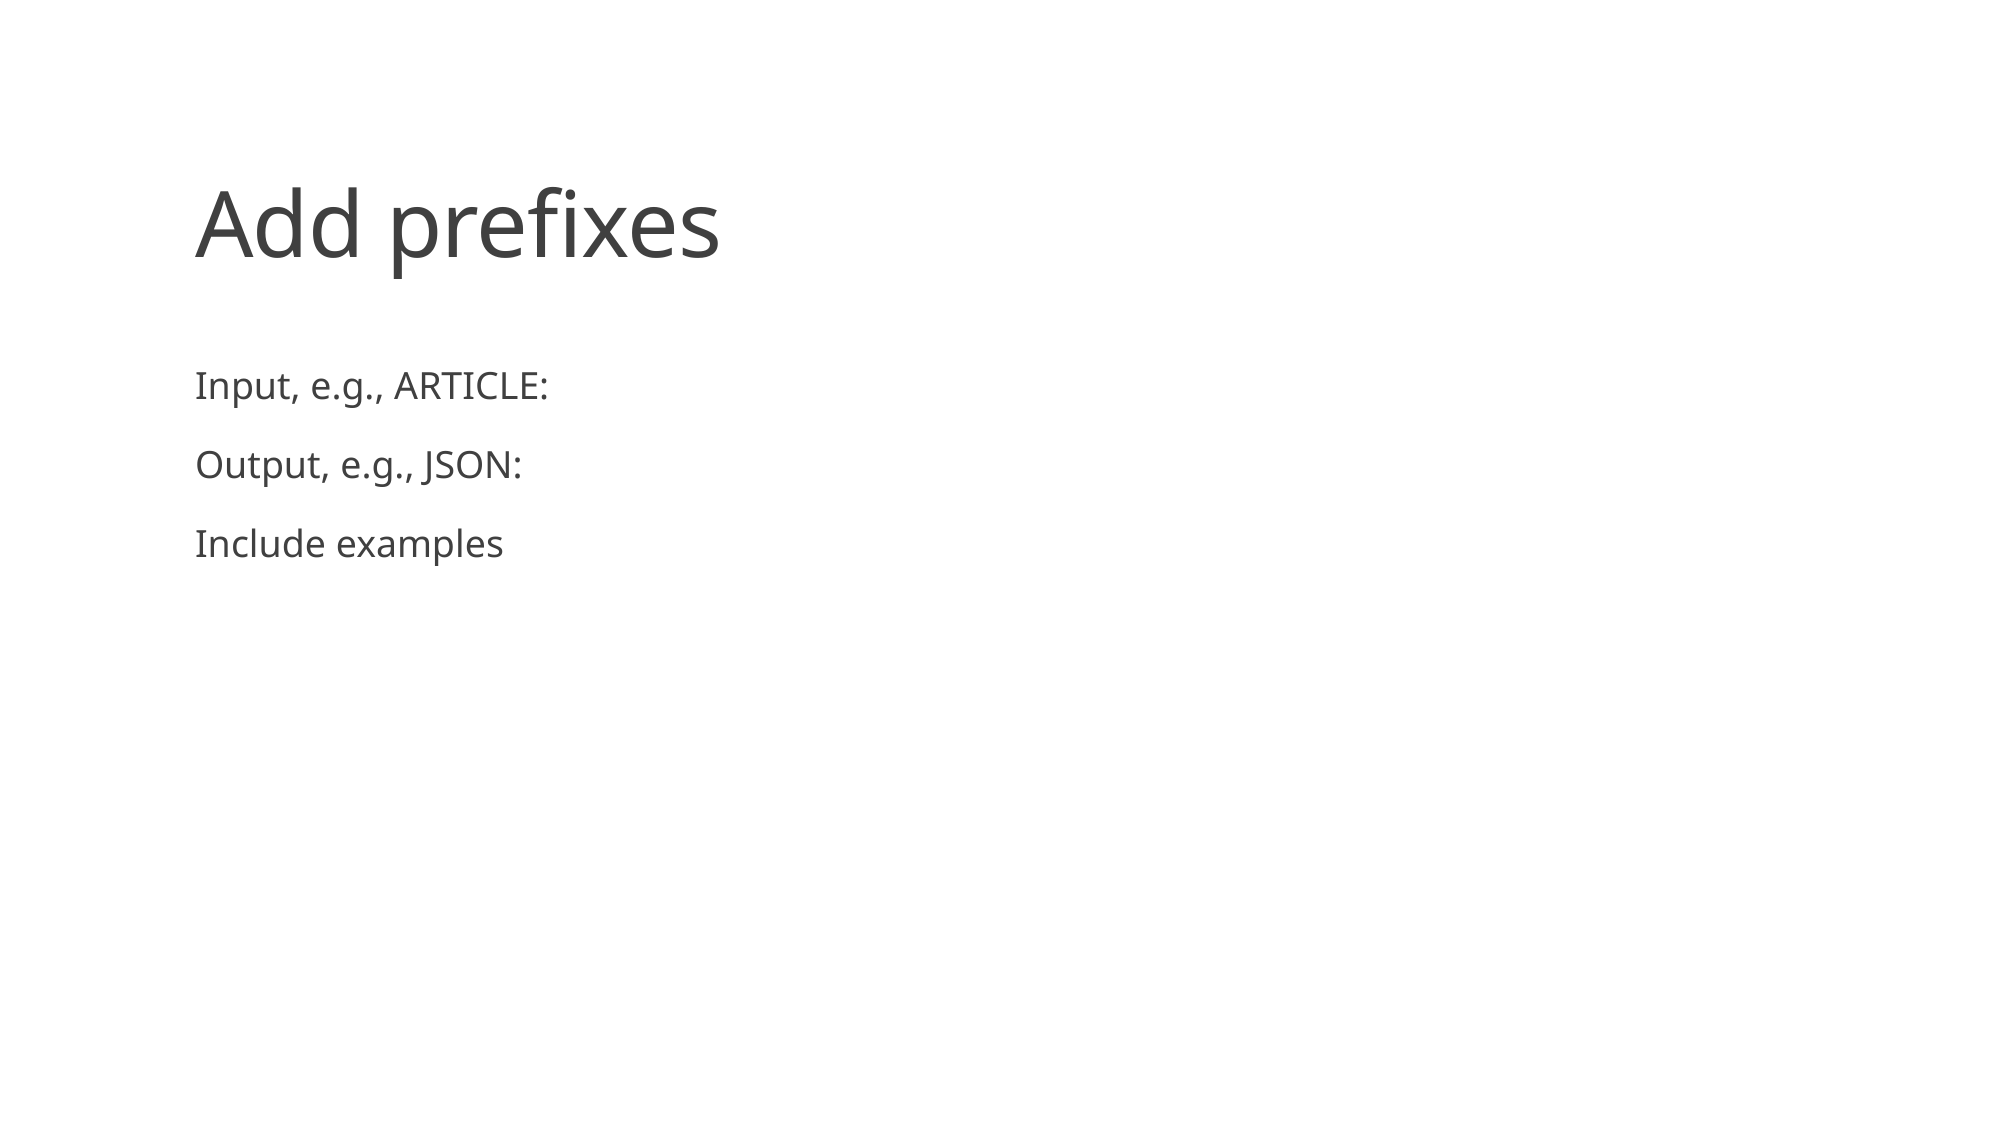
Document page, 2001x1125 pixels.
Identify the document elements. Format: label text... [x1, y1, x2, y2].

list Input, e.g., ARTICLE: Output, e.g., JSON: Include examples [180, 345, 1831, 963]
title Add prefixes [180, 47, 1831, 286]
